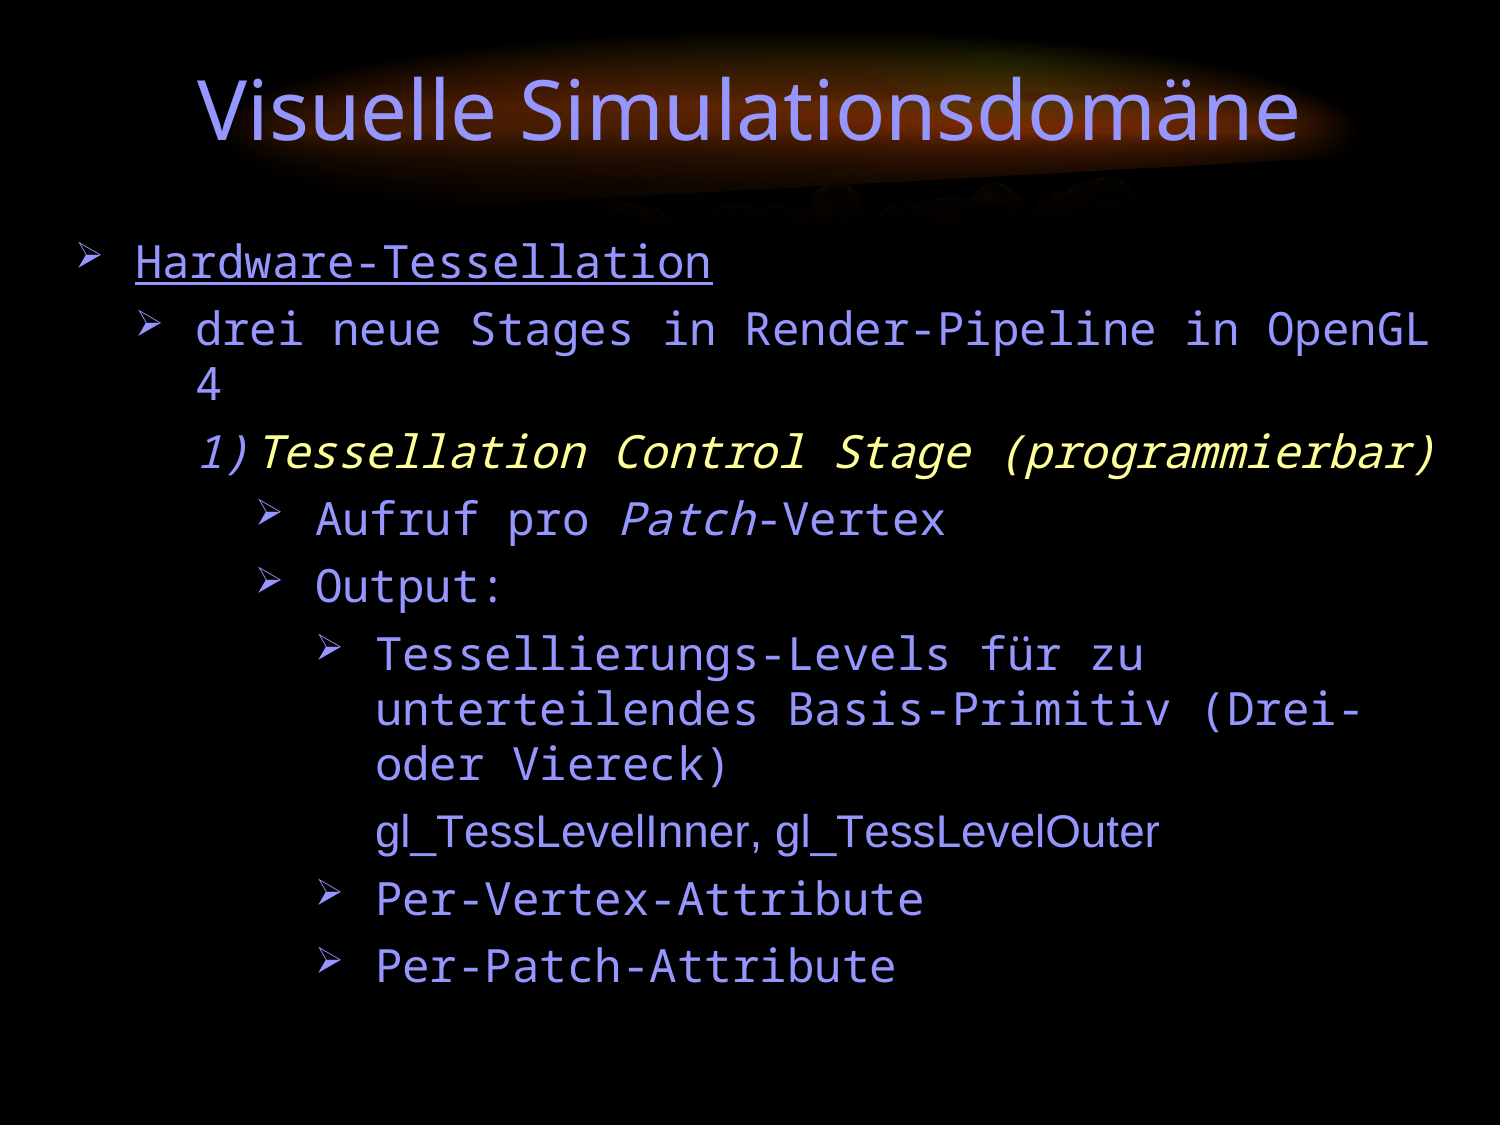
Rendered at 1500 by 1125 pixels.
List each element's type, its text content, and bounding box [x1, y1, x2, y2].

text_box [112, 0, 1463, 224]
text_box Hardware-Tessellation drei neue Stages in Render-Pipeline in OpenGL 4 Tessellation Control Stage (programmierbar) Aufruf pro Patch-Vertex Output: Tessellierungs-Levels für zu unterteilendes Basis-Primitiv (Drei- oder Viereck) gl_TessLevelInner, gl_TessLevelOuter Per-Vertex-Attribute Per-Patch-Attribute [0, 224, 1471, 1088]
text_box Visuelle Simulationsdomäne [75, 0, 1426, 216]
